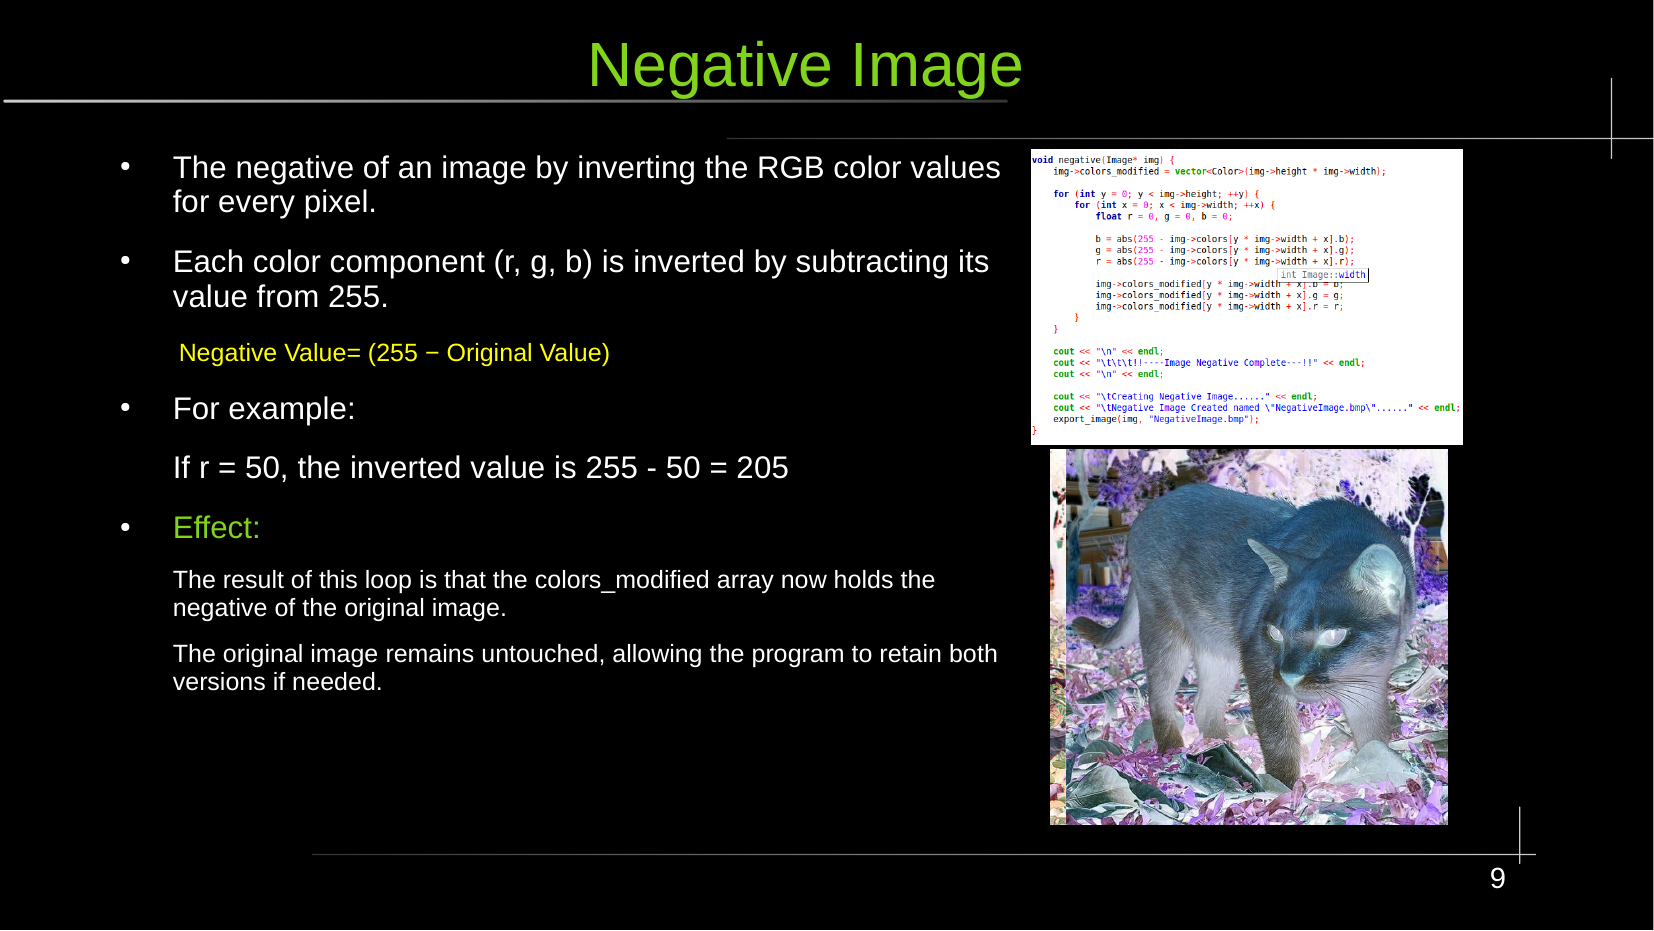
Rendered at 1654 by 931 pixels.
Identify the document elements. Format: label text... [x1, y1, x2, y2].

list The negative of an image by inverting the RGB color values for every pixel. Each color component (r, g, b) is inverted by subtracting its value from 255. Negative Value= (255 − Original Value) For example: If r = 50, the inverted value is 255 - 50 = 205 Effect: The result of this loop is that the colors_modified array now holds the negative of the original image. The original image remains untouched, allowing the program to retain both versions if needed. [102, 150, 1032, 758]
picture [1031, 149, 1463, 445]
picture [1050, 449, 1448, 826]
title Negative Image [23, 11, 1589, 119]
